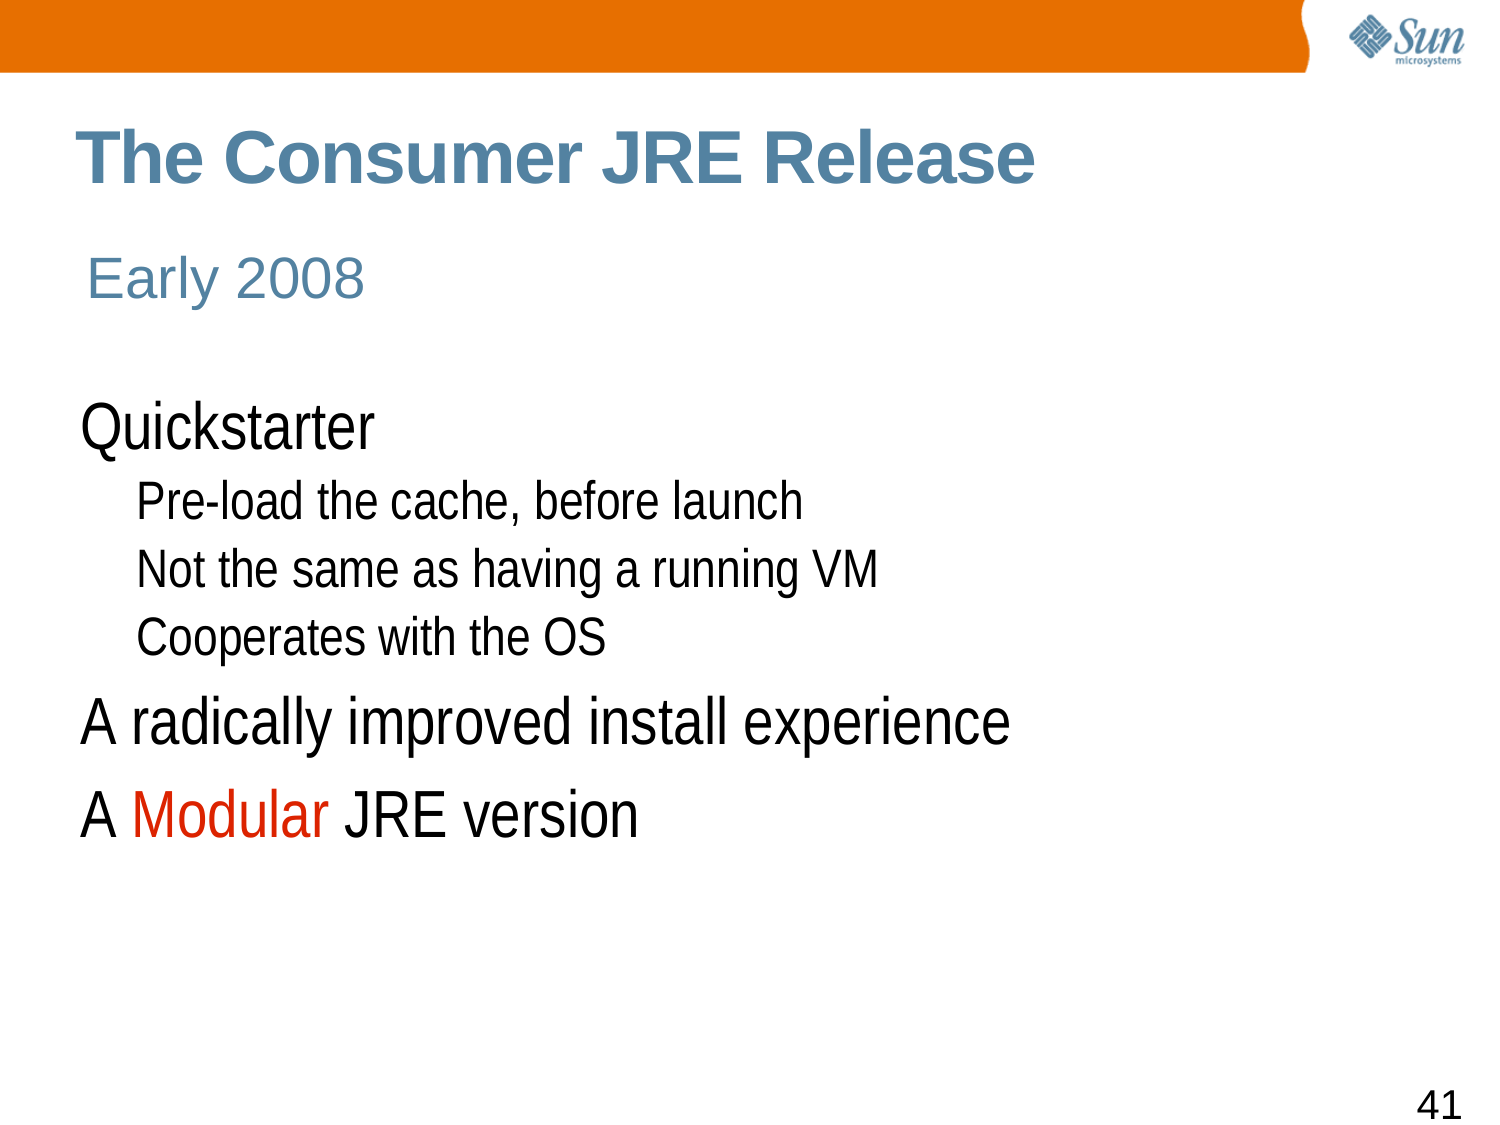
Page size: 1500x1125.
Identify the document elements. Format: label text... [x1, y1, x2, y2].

list Quickstarter Pre-load the cache, before launch Not the same as having a running VM Cooperates with the OS A radically improved install experience A Modular JRE version [60, 396, 1398, 1125]
text_box Early 2008 [79, 233, 1355, 323]
title The Consumer JRE Release [75, 122, 1438, 228]
picture [0, 0, 1500, 75]
